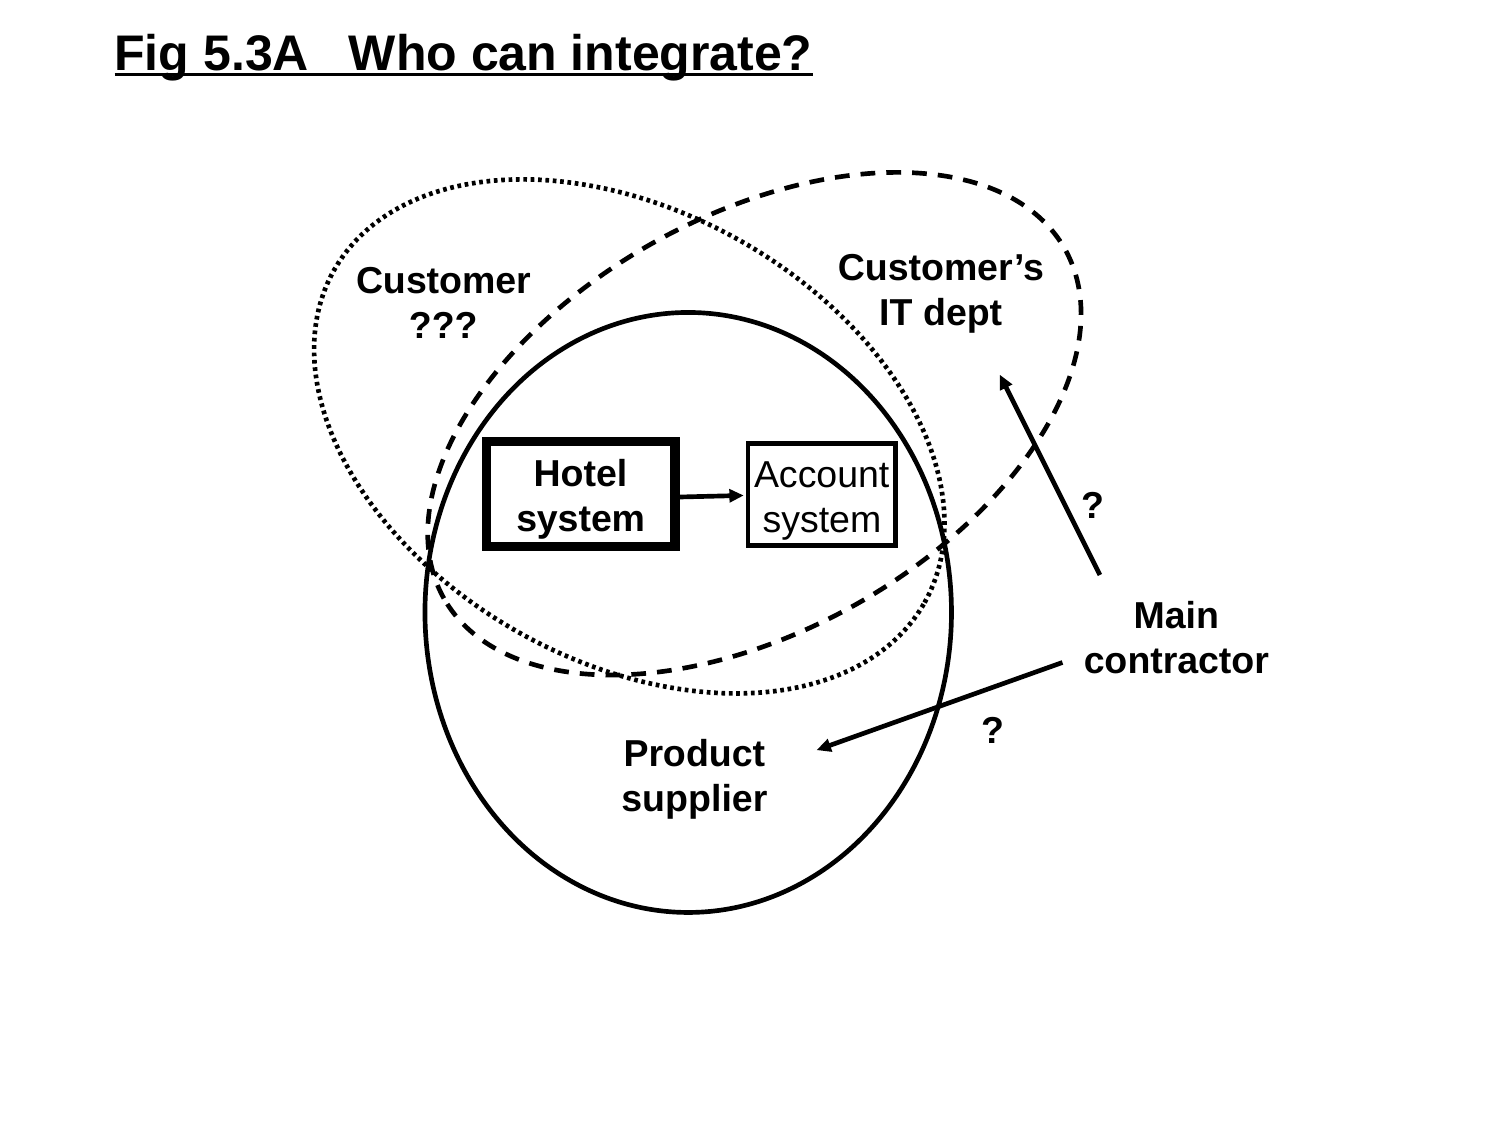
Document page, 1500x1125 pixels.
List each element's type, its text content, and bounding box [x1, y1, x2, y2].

text_box Fig 5.3A Who can integrate? [99, 12, 1085, 88]
text_box Account system [748, 443, 896, 546]
text_box Main contractor [1077, 585, 1275, 688]
text_box Customer ??? [350, 249, 537, 352]
text_box ? [1075, 474, 1110, 532]
text_box Product supplier [615, 722, 774, 825]
text_box Hotel system [486, 441, 675, 547]
text_box ? [975, 699, 1010, 757]
text_box Customer’s IT dept [831, 237, 1050, 340]
